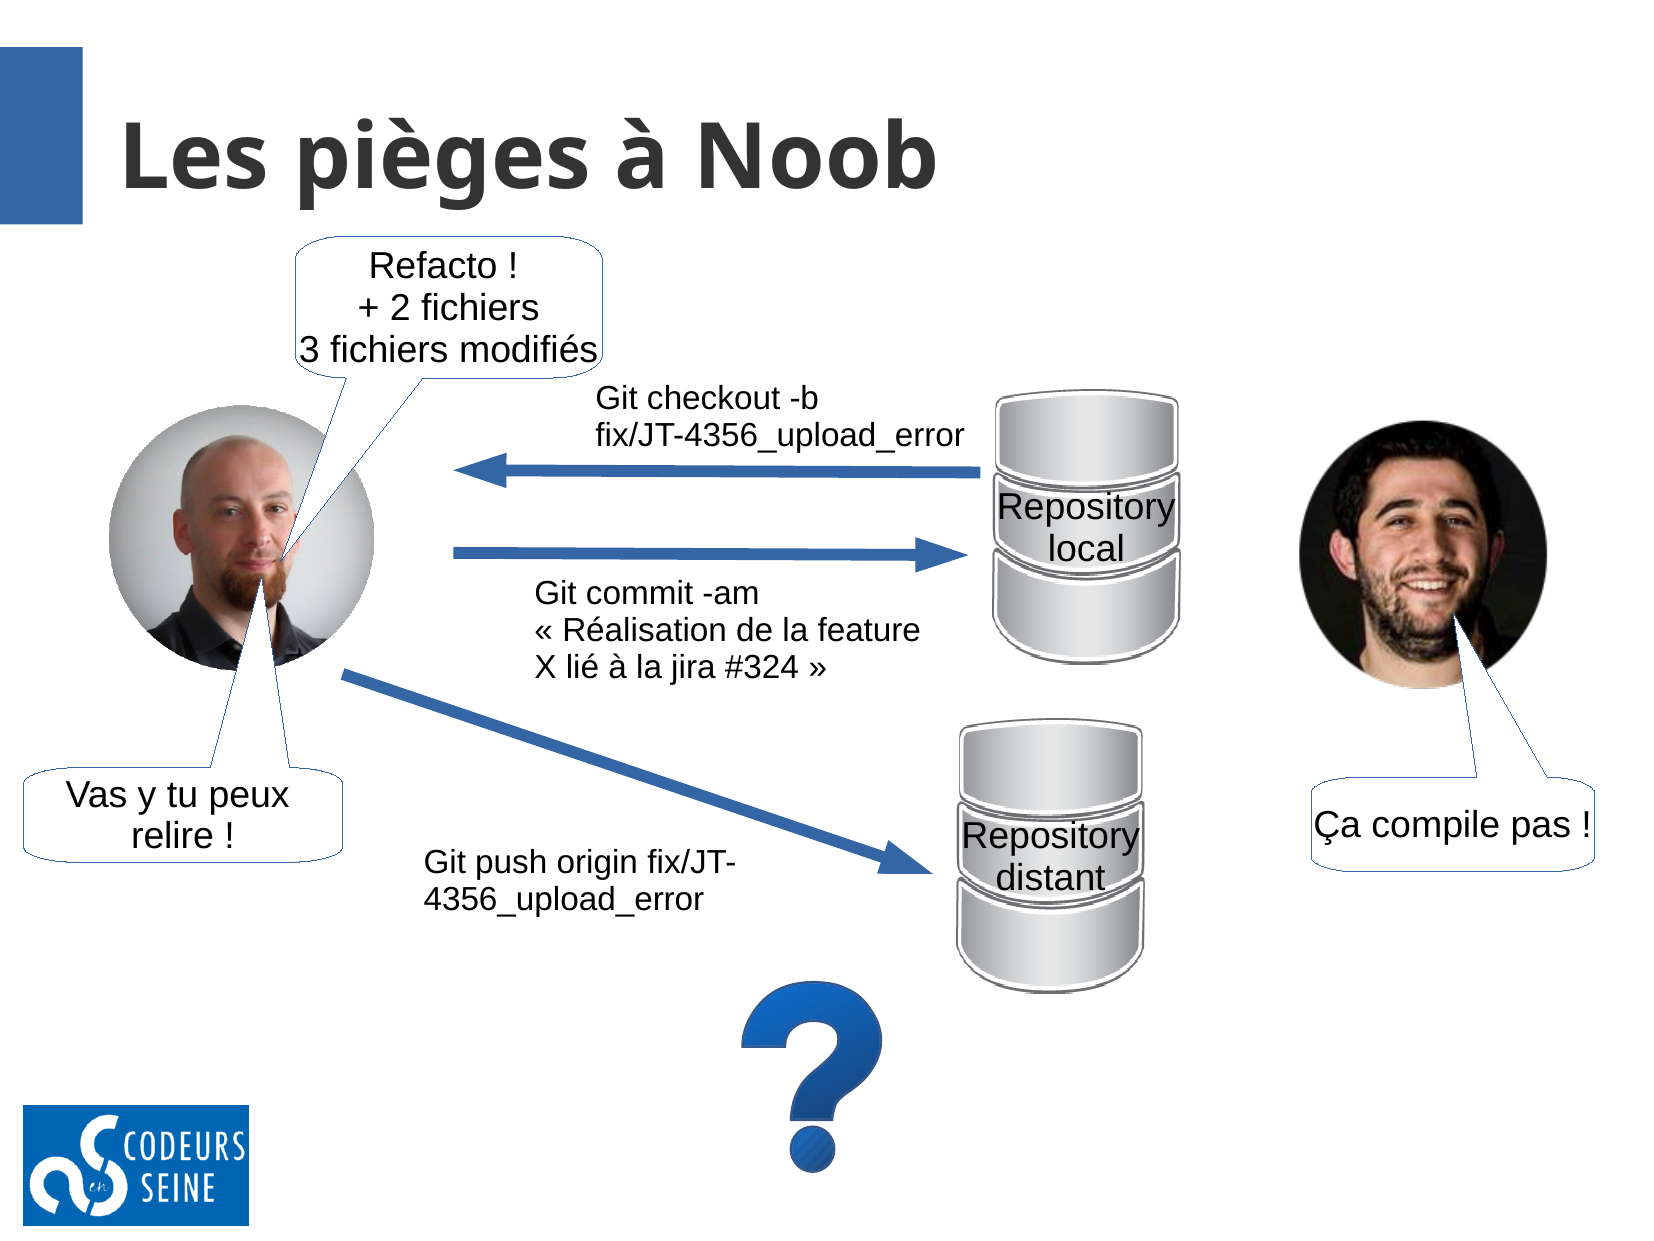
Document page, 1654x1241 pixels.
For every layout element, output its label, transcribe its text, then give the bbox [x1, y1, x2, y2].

text_box Git push origin fix/JT-4356_upload_error [408, 836, 764, 936]
picture [992, 389, 1181, 665]
picture [23, 1105, 249, 1226]
picture [956, 718, 1145, 994]
text_box Vas y tu peux relire ! [23, 575, 343, 863]
text_box Ça compile pas ! [1311, 612, 1595, 872]
text_box Git commit -am « Réalisation de la feature X lié à la jira #324 » [519, 566, 957, 693]
picture [1287, 410, 1563, 695]
picture [103, 399, 378, 674]
title Les pièges à Noob [118, 49, 1571, 257]
picture [685, 944, 950, 1210]
text_box Git checkout -b fix/JT-4356_upload_error [580, 371, 981, 461]
text_box Refacto ! + 2 fichiers 3 fichiers modifiés [280, 236, 603, 562]
